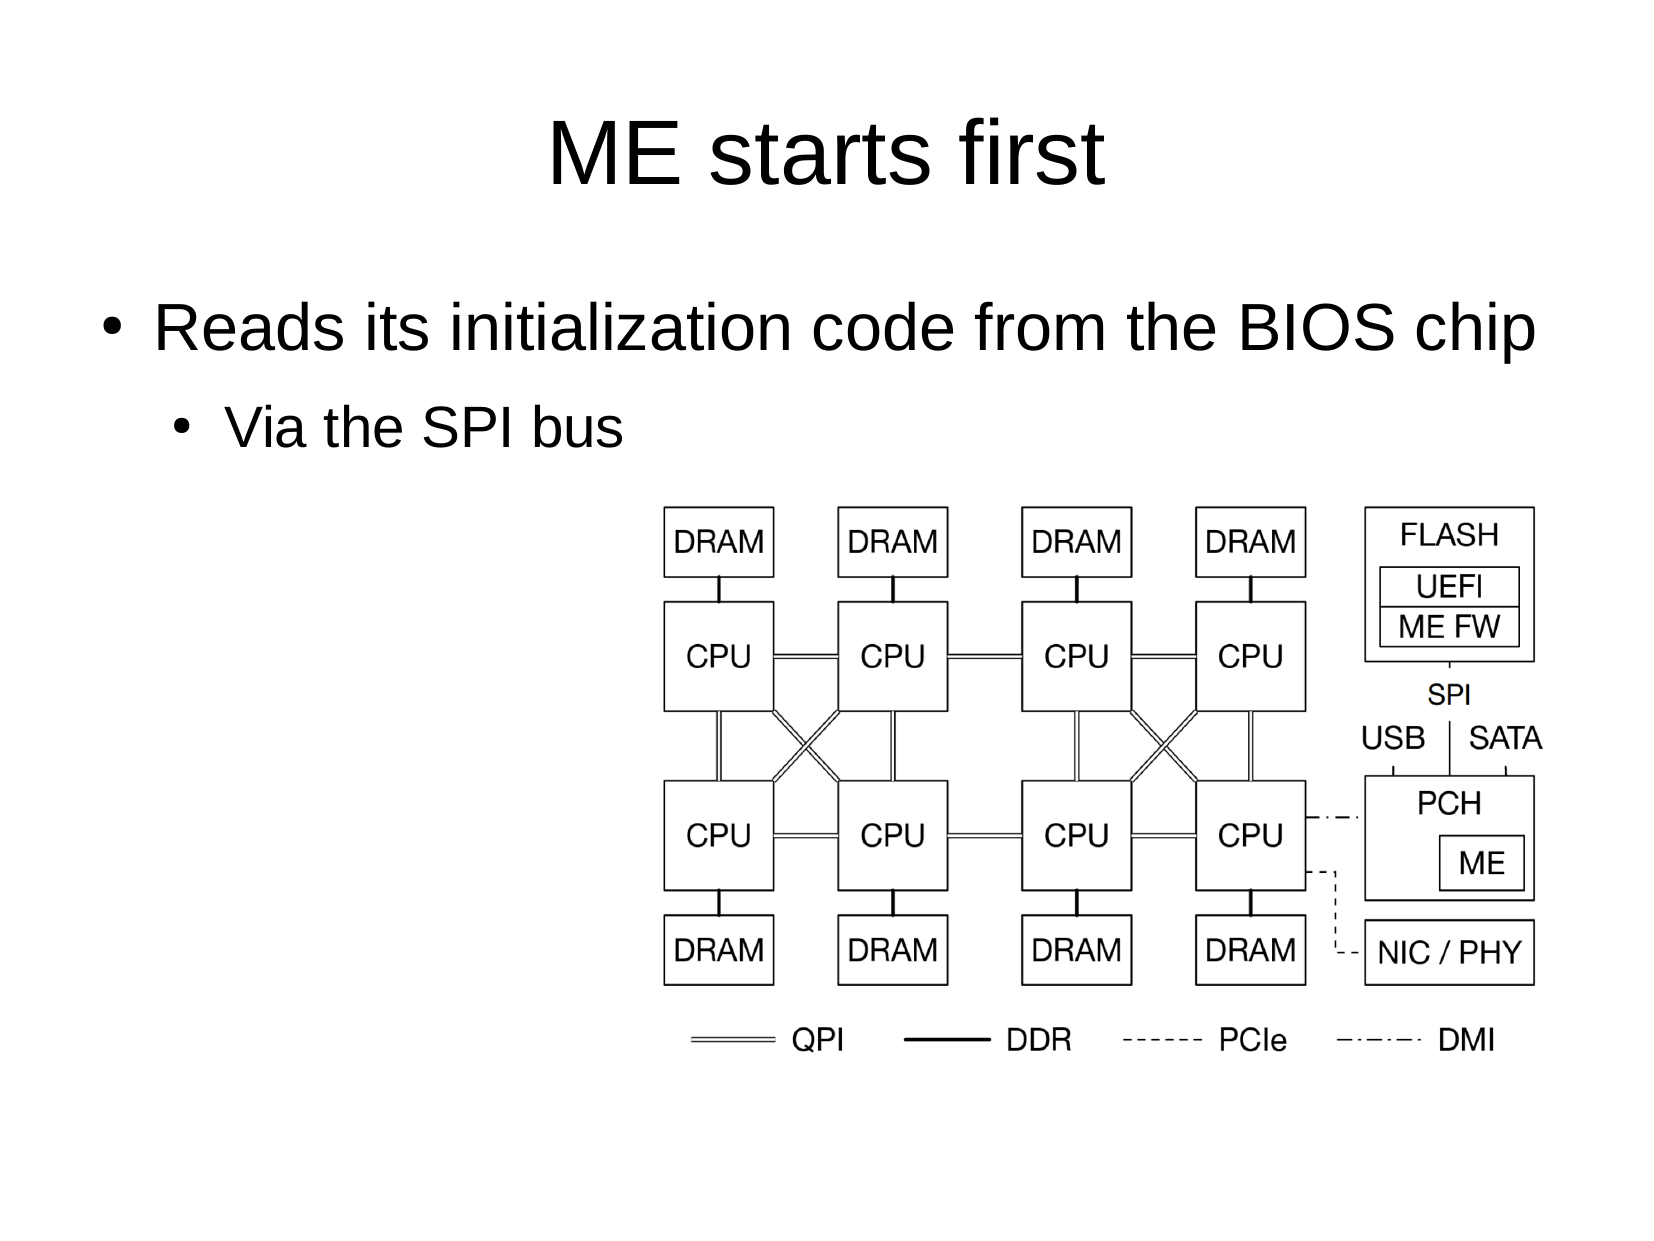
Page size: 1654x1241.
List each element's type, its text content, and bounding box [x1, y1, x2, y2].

picture [647, 487, 1576, 1088]
list Reads its initialization code from the BIOS chip Via the SPI bus [82, 290, 1571, 1010]
title ME starts first [82, 49, 1571, 257]
